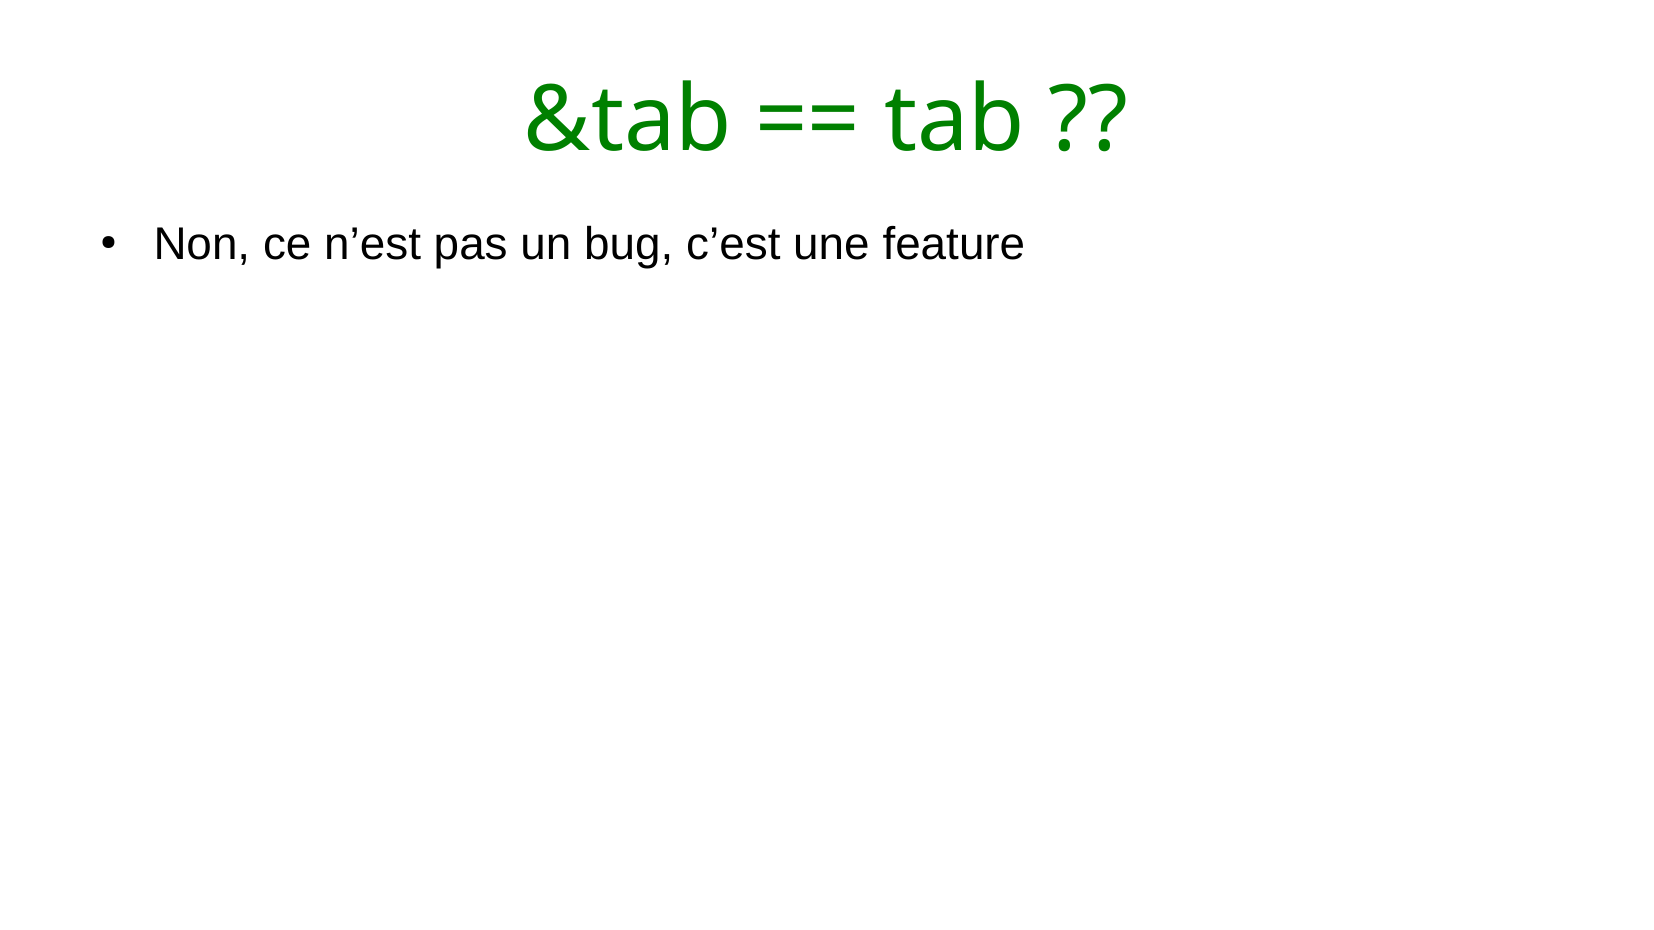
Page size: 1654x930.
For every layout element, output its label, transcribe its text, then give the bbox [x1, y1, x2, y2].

list Non, ce n’est pas un bug, c’est une feature [82, 217, 1571, 757]
title &tab == tab ?? [82, 37, 1571, 193]
